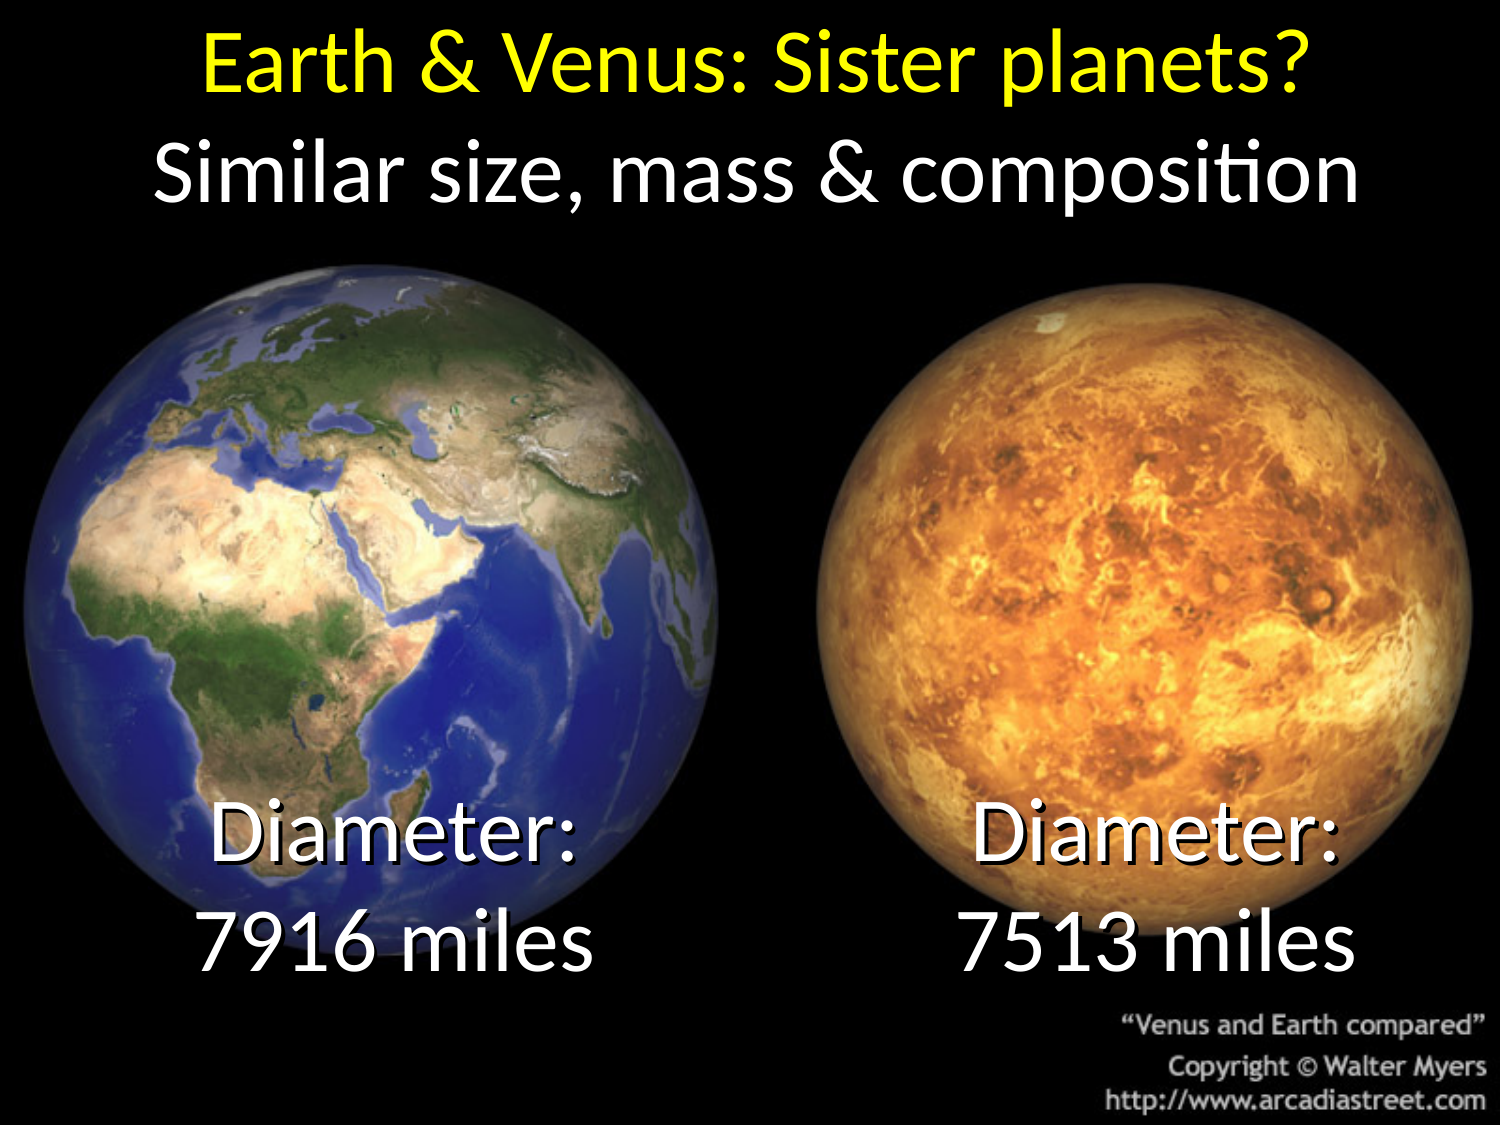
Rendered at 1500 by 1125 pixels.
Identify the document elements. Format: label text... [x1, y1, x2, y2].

text_box Diameter: 7513 miles [837, 762, 1476, 1000]
picture [0, 124, 1500, 1125]
text_box Earth & Venus: Sister planets? Similar size, mass & composition [137, 0, 1414, 231]
text_box Diameter: 7916 miles [75, 762, 714, 1000]
